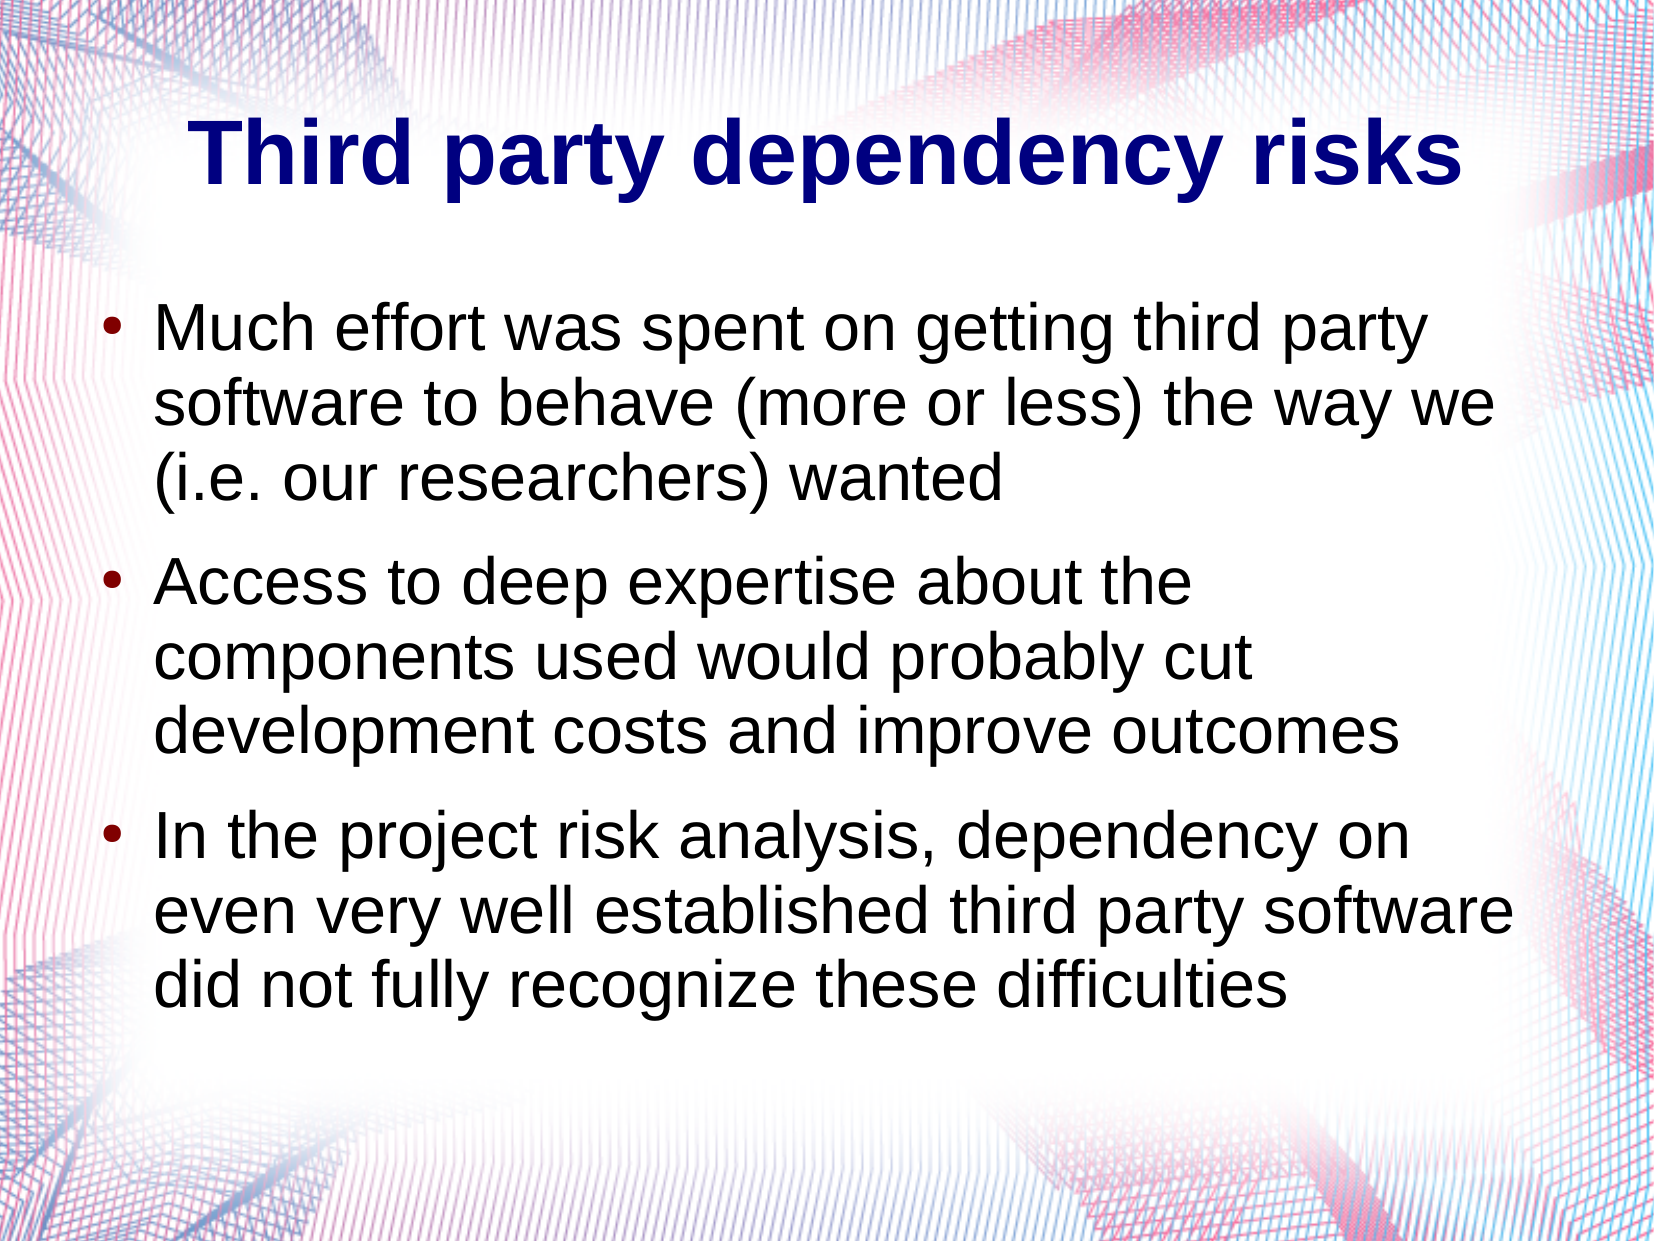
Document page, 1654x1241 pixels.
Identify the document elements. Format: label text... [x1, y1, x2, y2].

picture [0, 0, 1654, 1241]
title Third party dependency risks [82, 56, 1571, 250]
list Much effort was spent on getting third party software to behave (more or less) the way we (i.e. our researchers) wanted Access to deep expertise about the components used would probably cut development costs and improve outcomes In the project risk analysis, dependency on even very well established third party software did not fully recognize these difficulties [82, 290, 1571, 1094]
